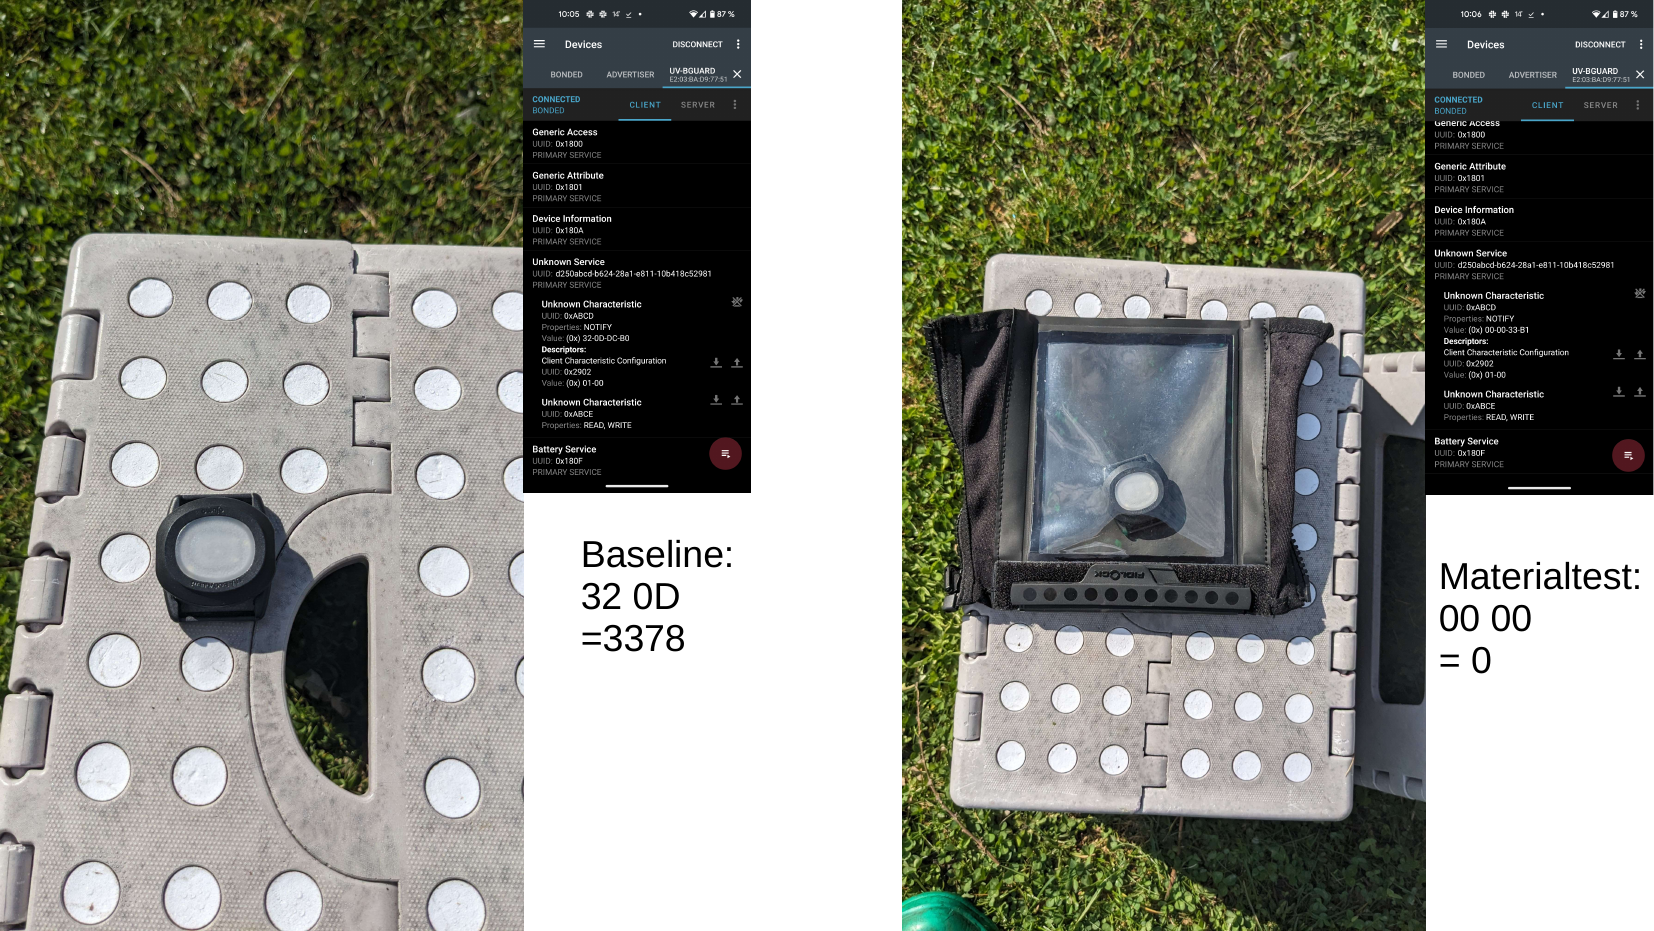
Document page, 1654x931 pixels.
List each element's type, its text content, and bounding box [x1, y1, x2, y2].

text_box Materialtest: 00 00 = 0 [1424, 547, 1654, 689]
picture [902, 0, 1654, 931]
picture [0, 0, 751, 931]
text_box Baseline: 32 0D =3378 [566, 526, 750, 668]
